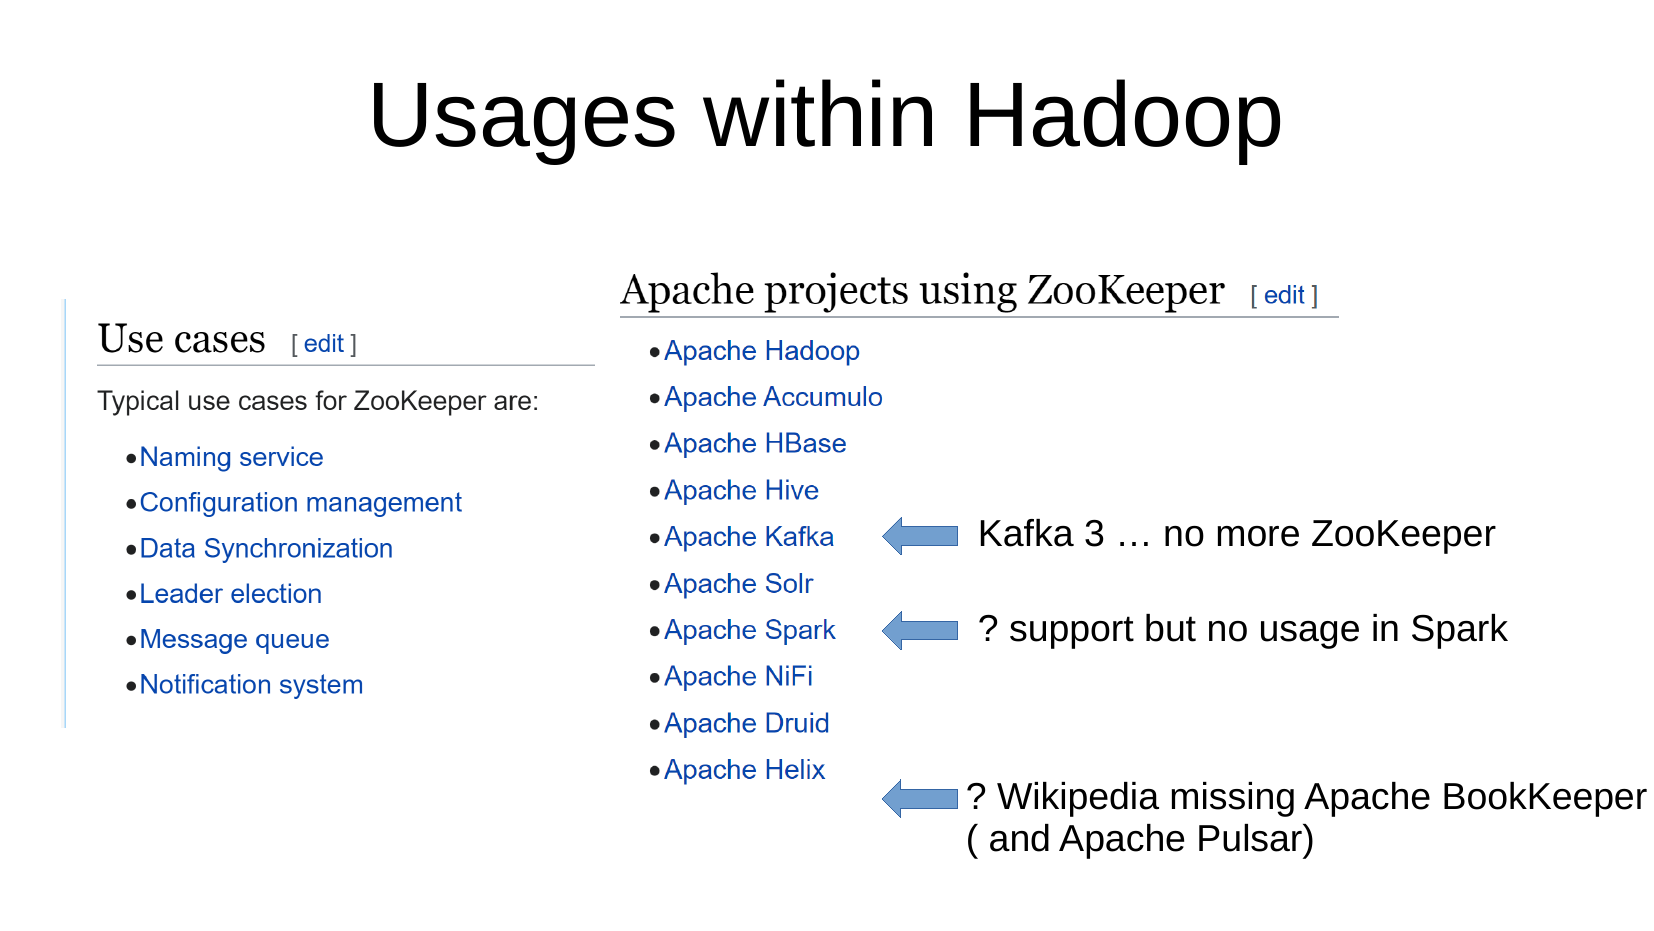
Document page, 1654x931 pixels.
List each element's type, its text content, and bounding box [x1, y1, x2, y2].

text_box ? support but no usage in Spark [963, 600, 1524, 657]
text_box [882, 779, 958, 818]
picture [604, 262, 1339, 801]
text_box Kafka 3 … no more ZooKeeper [963, 505, 1512, 563]
text_box [882, 517, 958, 555]
text_box [882, 611, 958, 650]
picture [61, 299, 595, 729]
title Usages within Hadoop [82, 37, 1571, 193]
text_box ? Wikipedia missing Apache BookKeeper ( and Apache Pulsar) [951, 768, 1654, 867]
